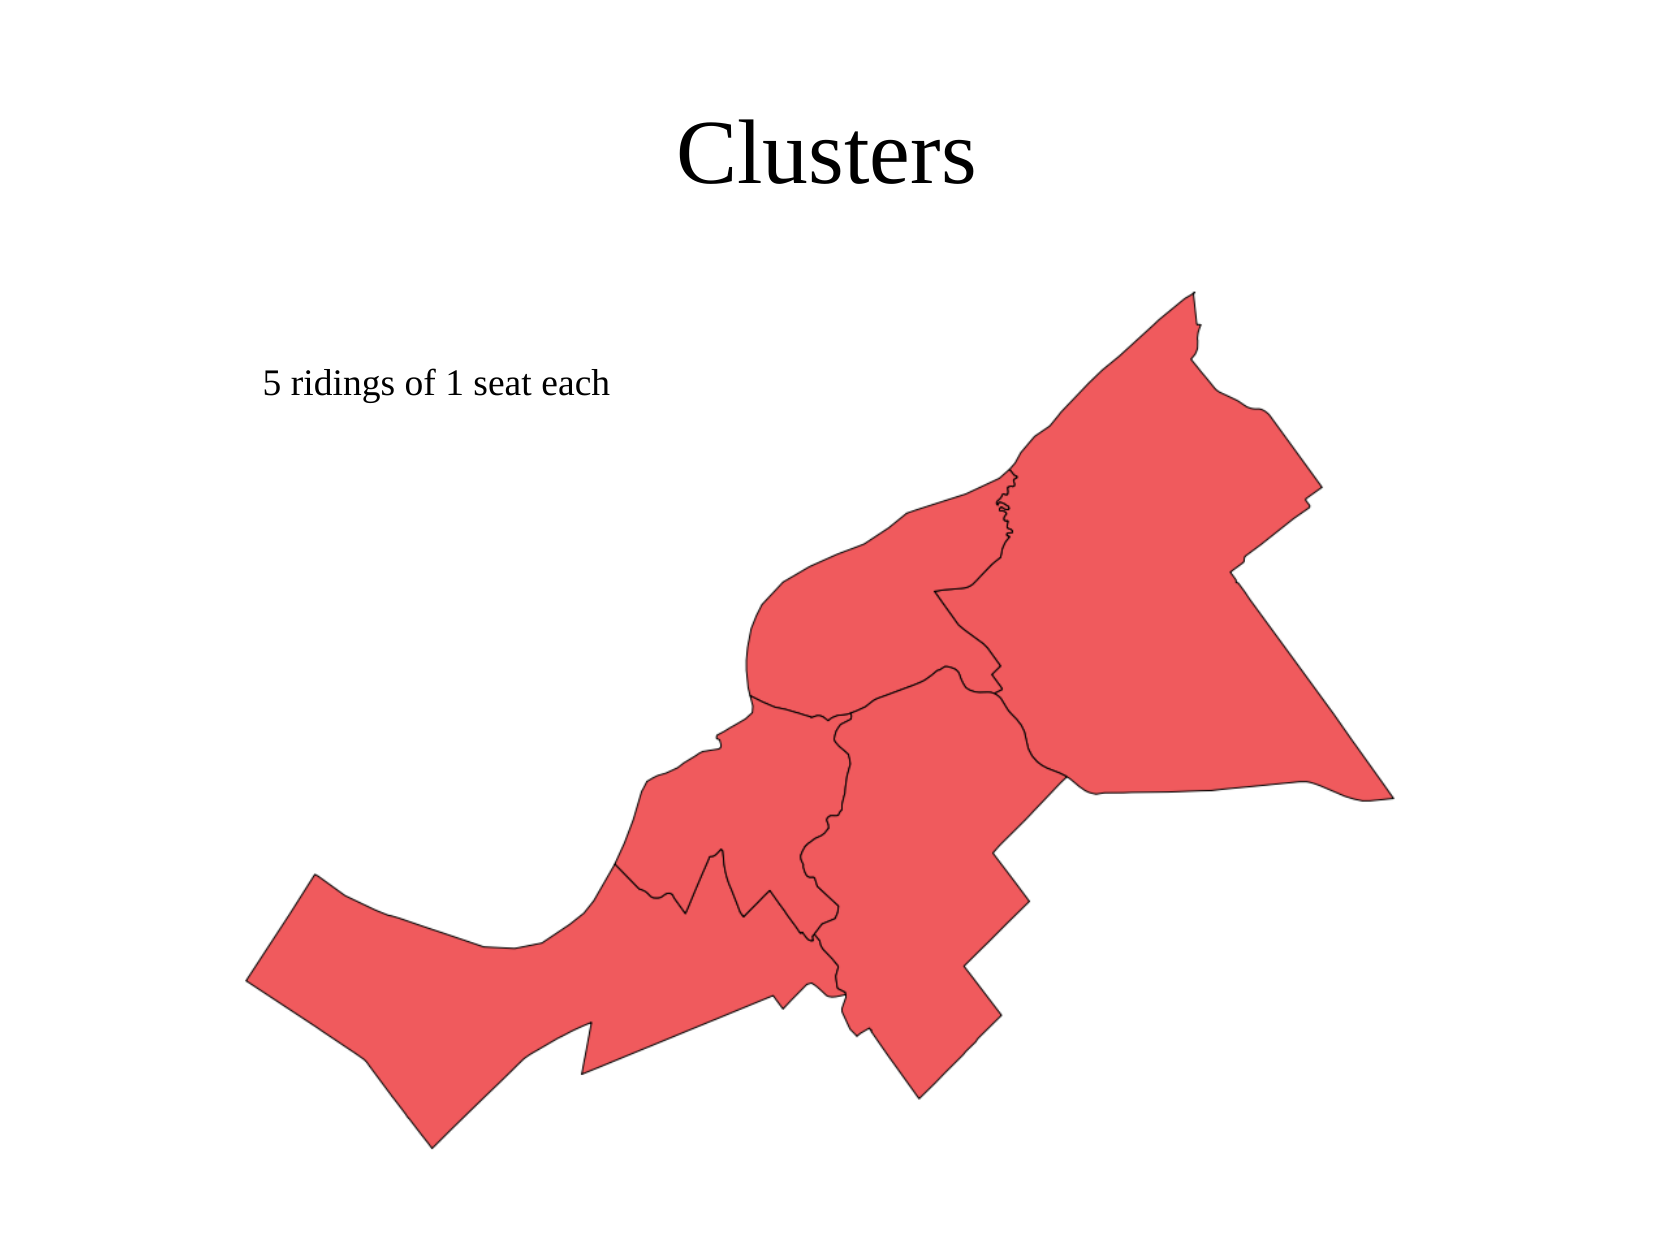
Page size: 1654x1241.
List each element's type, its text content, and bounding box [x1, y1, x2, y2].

text_box 5 ridings of 1 seat each [248, 354, 697, 426]
picture [80, 271, 1560, 1170]
title Clusters [82, 49, 1571, 257]
